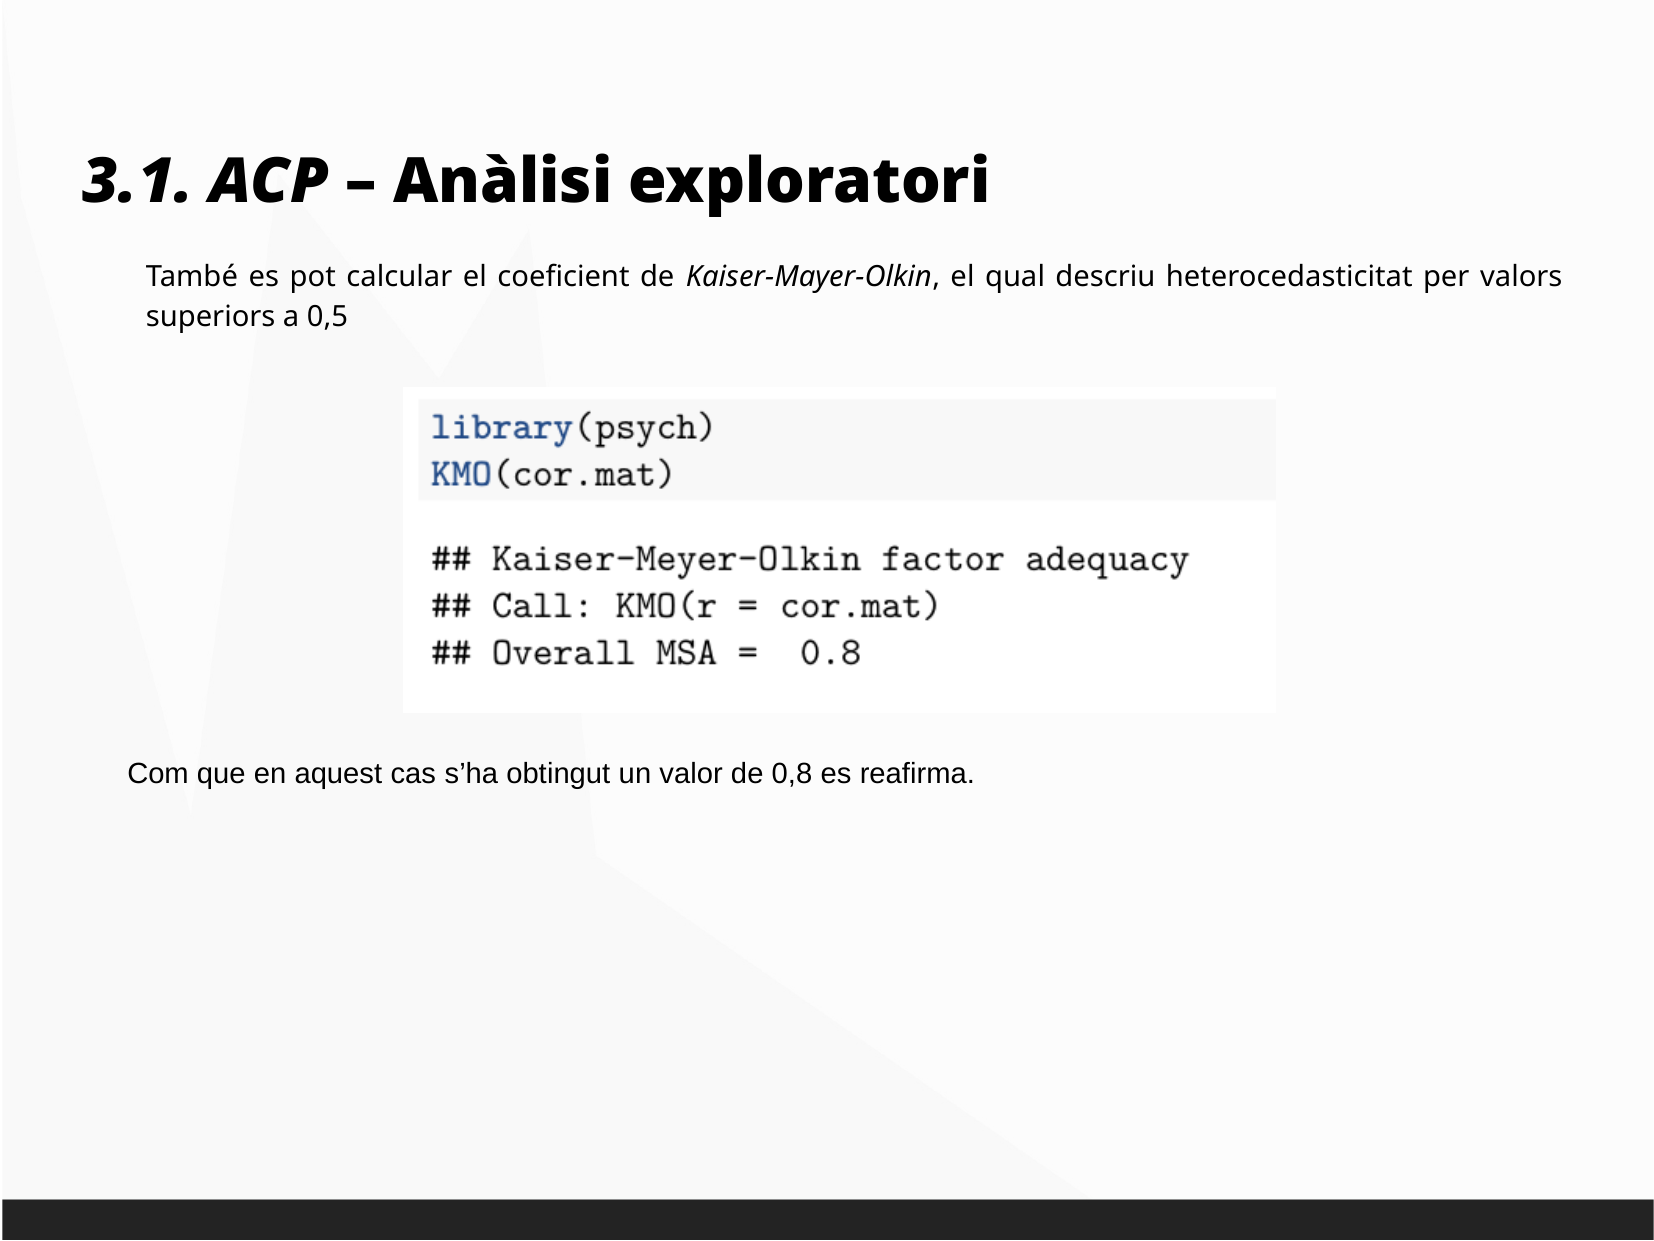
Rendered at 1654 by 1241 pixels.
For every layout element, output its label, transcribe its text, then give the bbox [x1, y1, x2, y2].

picture [2, 0, 1654, 1241]
title 3.1. ACP – Anàlisi exploratori [82, 132, 1571, 226]
text_box Com que en aquest cas s’ha obtingut un valor de 0,8 es reafirma. [112, 750, 1525, 863]
list També es pot calcular el coeficient de Kaiser-Mayer-Olkin, el qual descriu heterocedasticitat per valors superiors a 0,5 [75, 255, 1564, 976]
